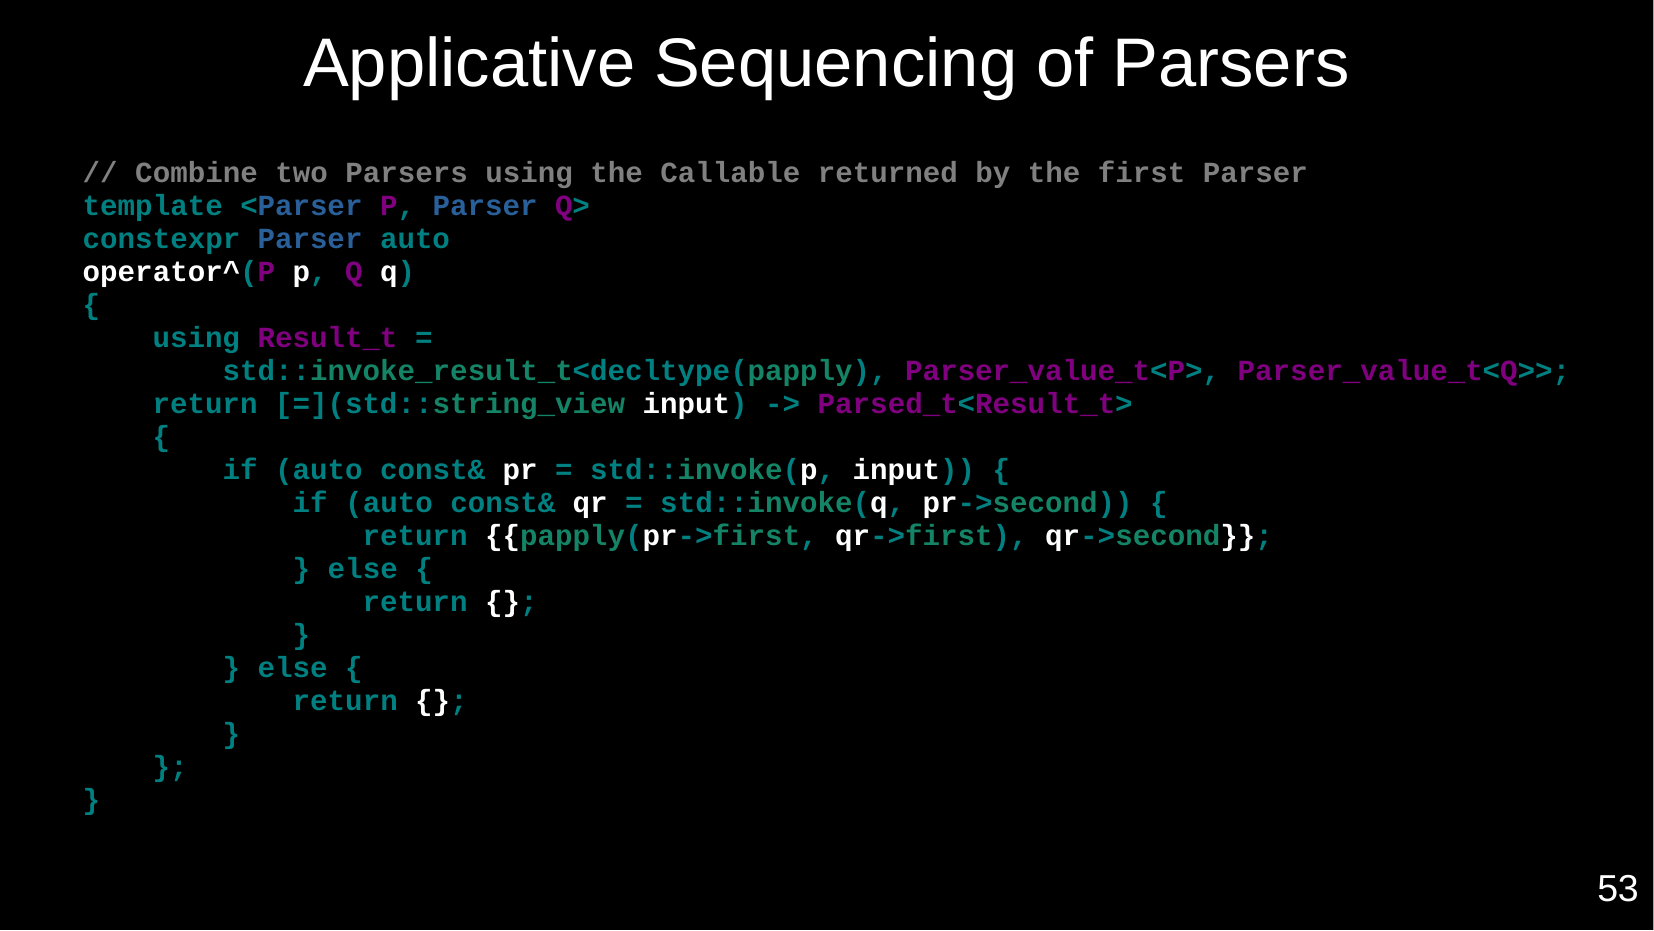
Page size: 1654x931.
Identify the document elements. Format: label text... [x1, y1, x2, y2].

text_box <number> [1024, 860, 1654, 931]
title Applicative Sequencing of Parsers [82, 4, 1571, 121]
subtitle // Combine two Parsers using the Callable returned by the first Parser template <Parser P, Parser Q> constexpr Parser auto operator^(P p, Q q) { using Result_t = std::invoke_result_t<decltype(papply), Parser_value_t<P>, Parser_value_t<Q>>; return [=](std::string_view input) -> Parsed_t<Result_t> { if (auto const& pr = std::invoke(p, input)) { if (auto const& qr = std::invoke(q, pr->second)) { return {{papply(pr->first, qr->first), qr->second}}; } else { return {}; } } else { return {}; } }; } [82, 121, 1571, 922]
